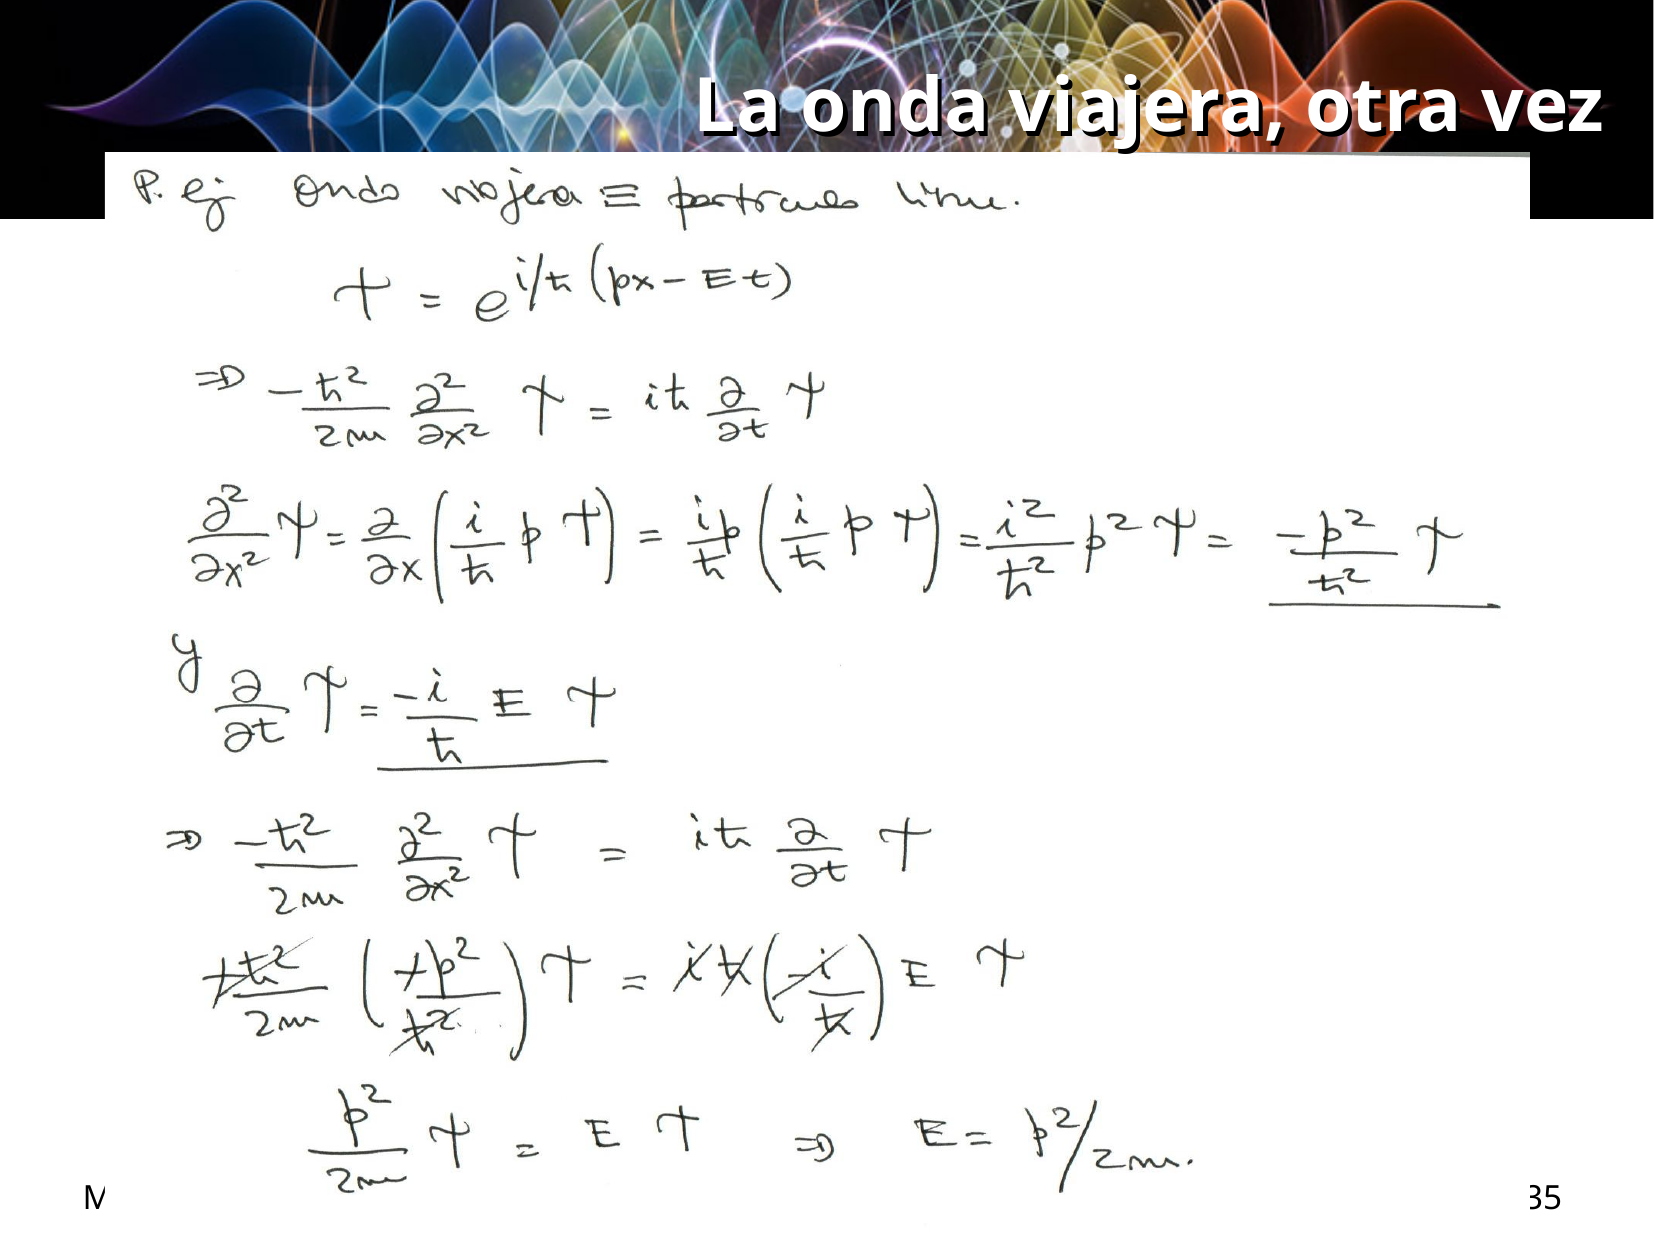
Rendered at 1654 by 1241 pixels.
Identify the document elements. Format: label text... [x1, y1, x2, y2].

picture [0, 0, 1654, 1231]
title La onda viajera, otra vez [45, 15, 1606, 191]
